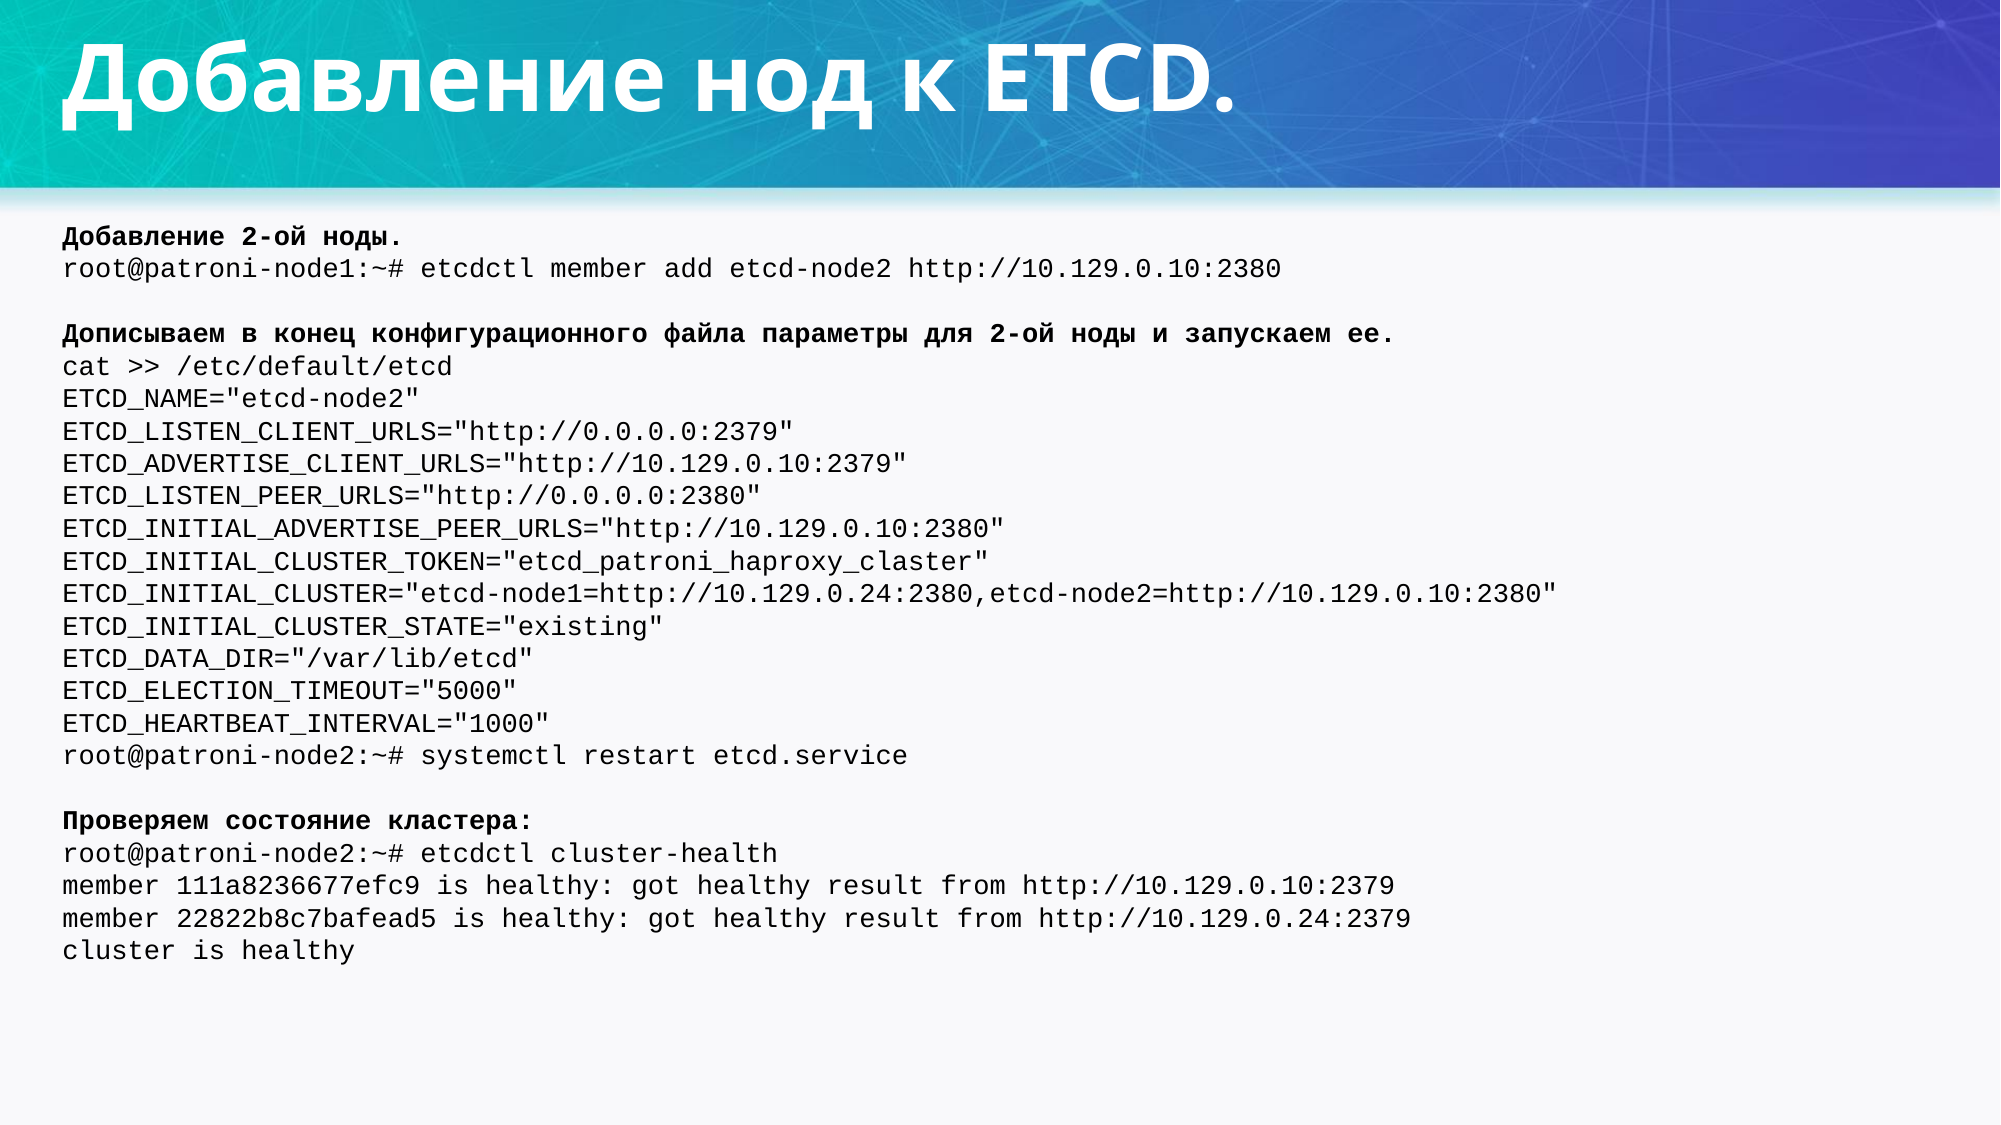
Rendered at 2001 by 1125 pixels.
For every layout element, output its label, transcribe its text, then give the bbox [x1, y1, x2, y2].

text_box Добавление 2-ой ноды. root@patroni-node1:~# etcdctl member add etcd-node2 http://10.129.0.10:2380 Дописываем в конец конфигурационного файла параметры для 2-ой ноды и запускаем ее. cat >> /etc/default/etcd ETCD_NAME="etcd-node2" ETCD_LISTEN_CLIENT_URLS="http://0.0.0.0:2379" ETCD_ADVERTISE_CLIENT_URLS="http://10.129.0.10:2379" ETCD_LISTEN_PEER_URLS="http://0.0.0.0:2380" ETCD_INITIAL_ADVERTISE_PEER_URLS="http://10.129.0.10:2380" ETCD_INITIAL_CLUSTER_TOKEN="etcd_patroni_haproxy_claster" ETCD_INITIAL_CLUSTER="etcd-node1=http://10.129.0.24:2380,etcd-node2=http://10.129.0.10:2380" ETCD_INITIAL_CLUSTER_STATE="existing" ETCD_DATA_DIR="/var/lib/etcd" ETCD_ELECTION_TIMEOUT="5000" ETCD_HEARTBEAT_INTERVAL="1000" root@patroni-node2:~# systemctl restart etcd.service Проверяем состояние кластера: root@patroni-node2:~# etcdctl cluster-health member 111a8236677efc9 is healthy: got healthy result from http://10.129.0.10:2379 member 22822b8c7bafead5 is healthy: got healthy result from http://10.129.0.24:2379 cluster is healthy [47, 203, 1957, 1046]
picture [0, 0, 2000, 1125]
text_box Добавление нод к ETCD. [47, 15, 1433, 148]
